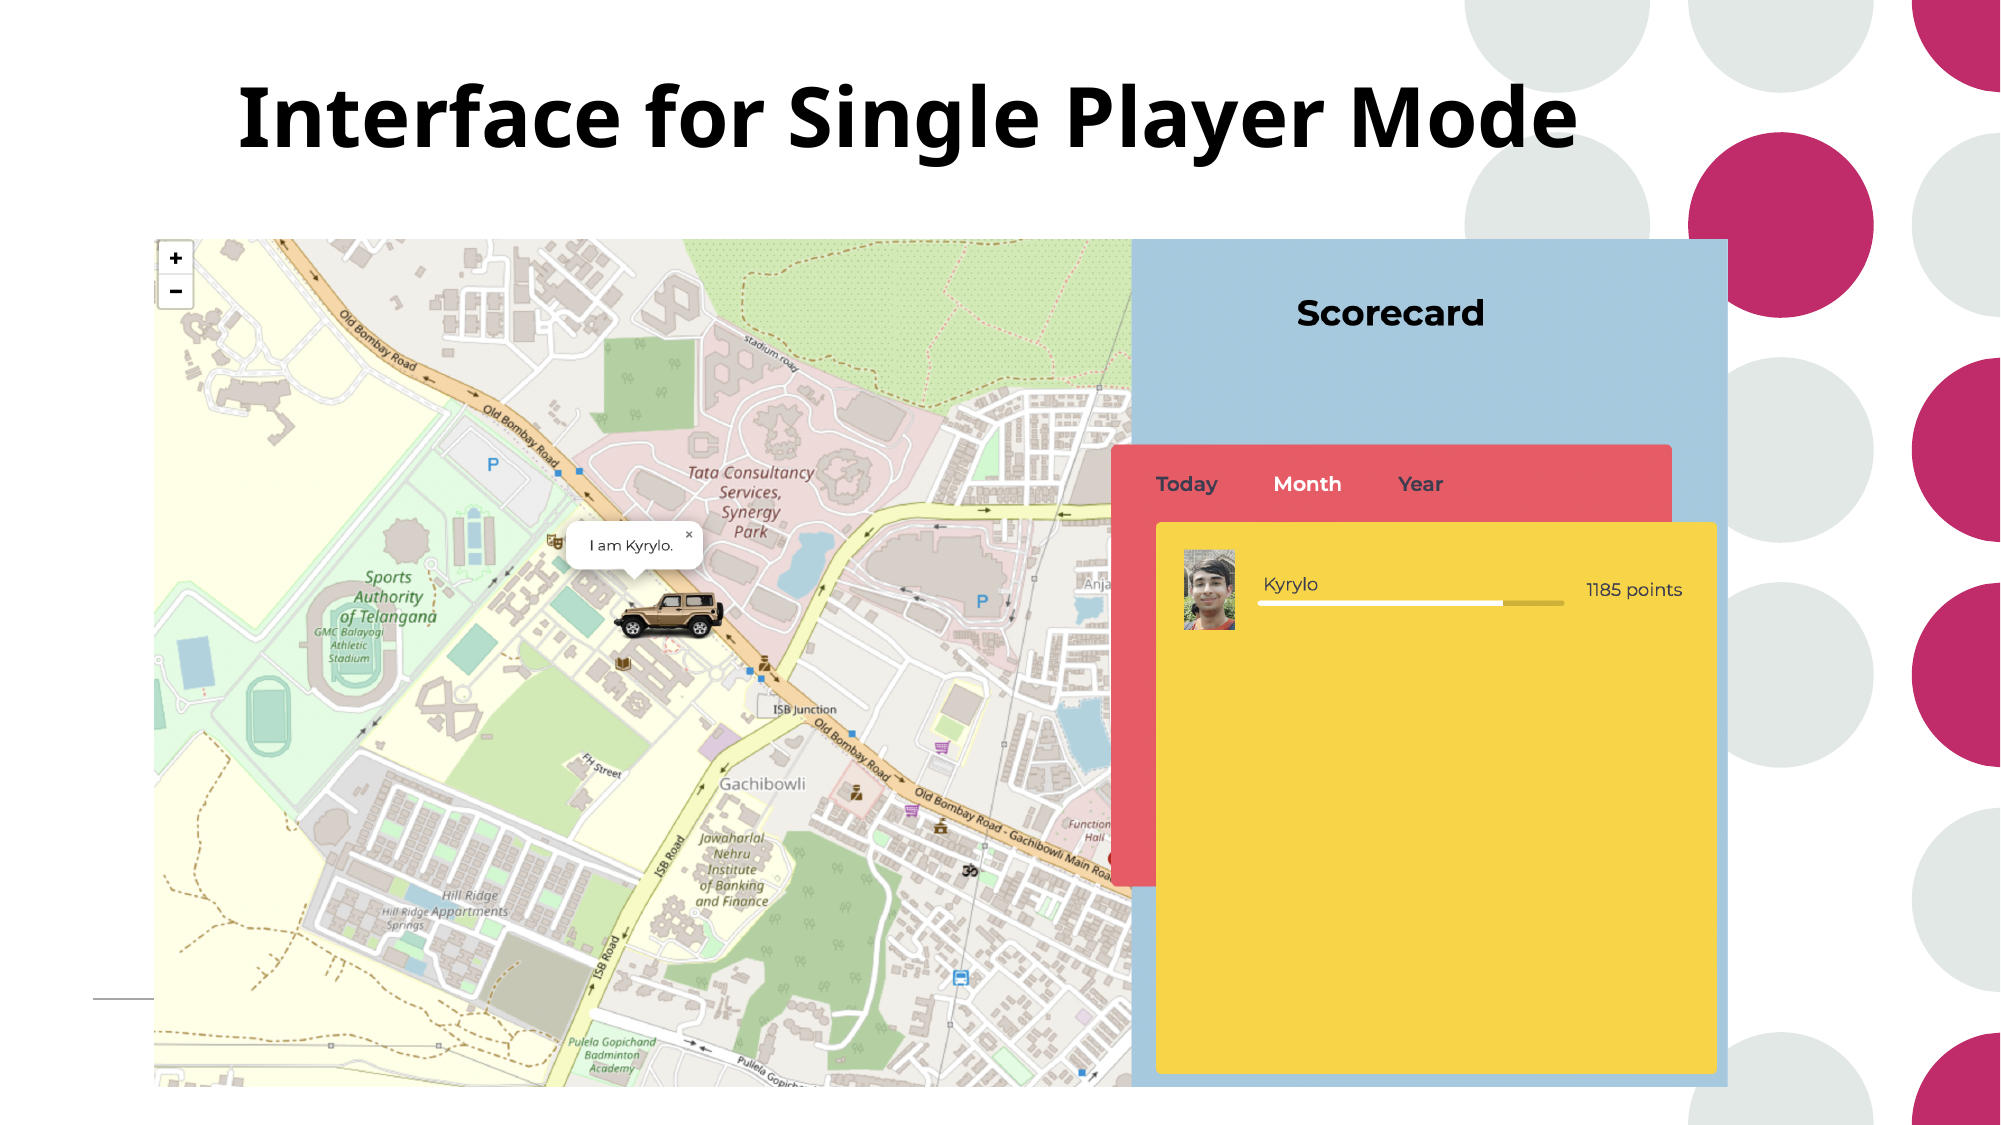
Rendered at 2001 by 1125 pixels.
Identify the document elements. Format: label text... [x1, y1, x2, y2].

picture [154, 239, 1728, 1088]
title Interface for Single Player Mode [92, 56, 1727, 212]
